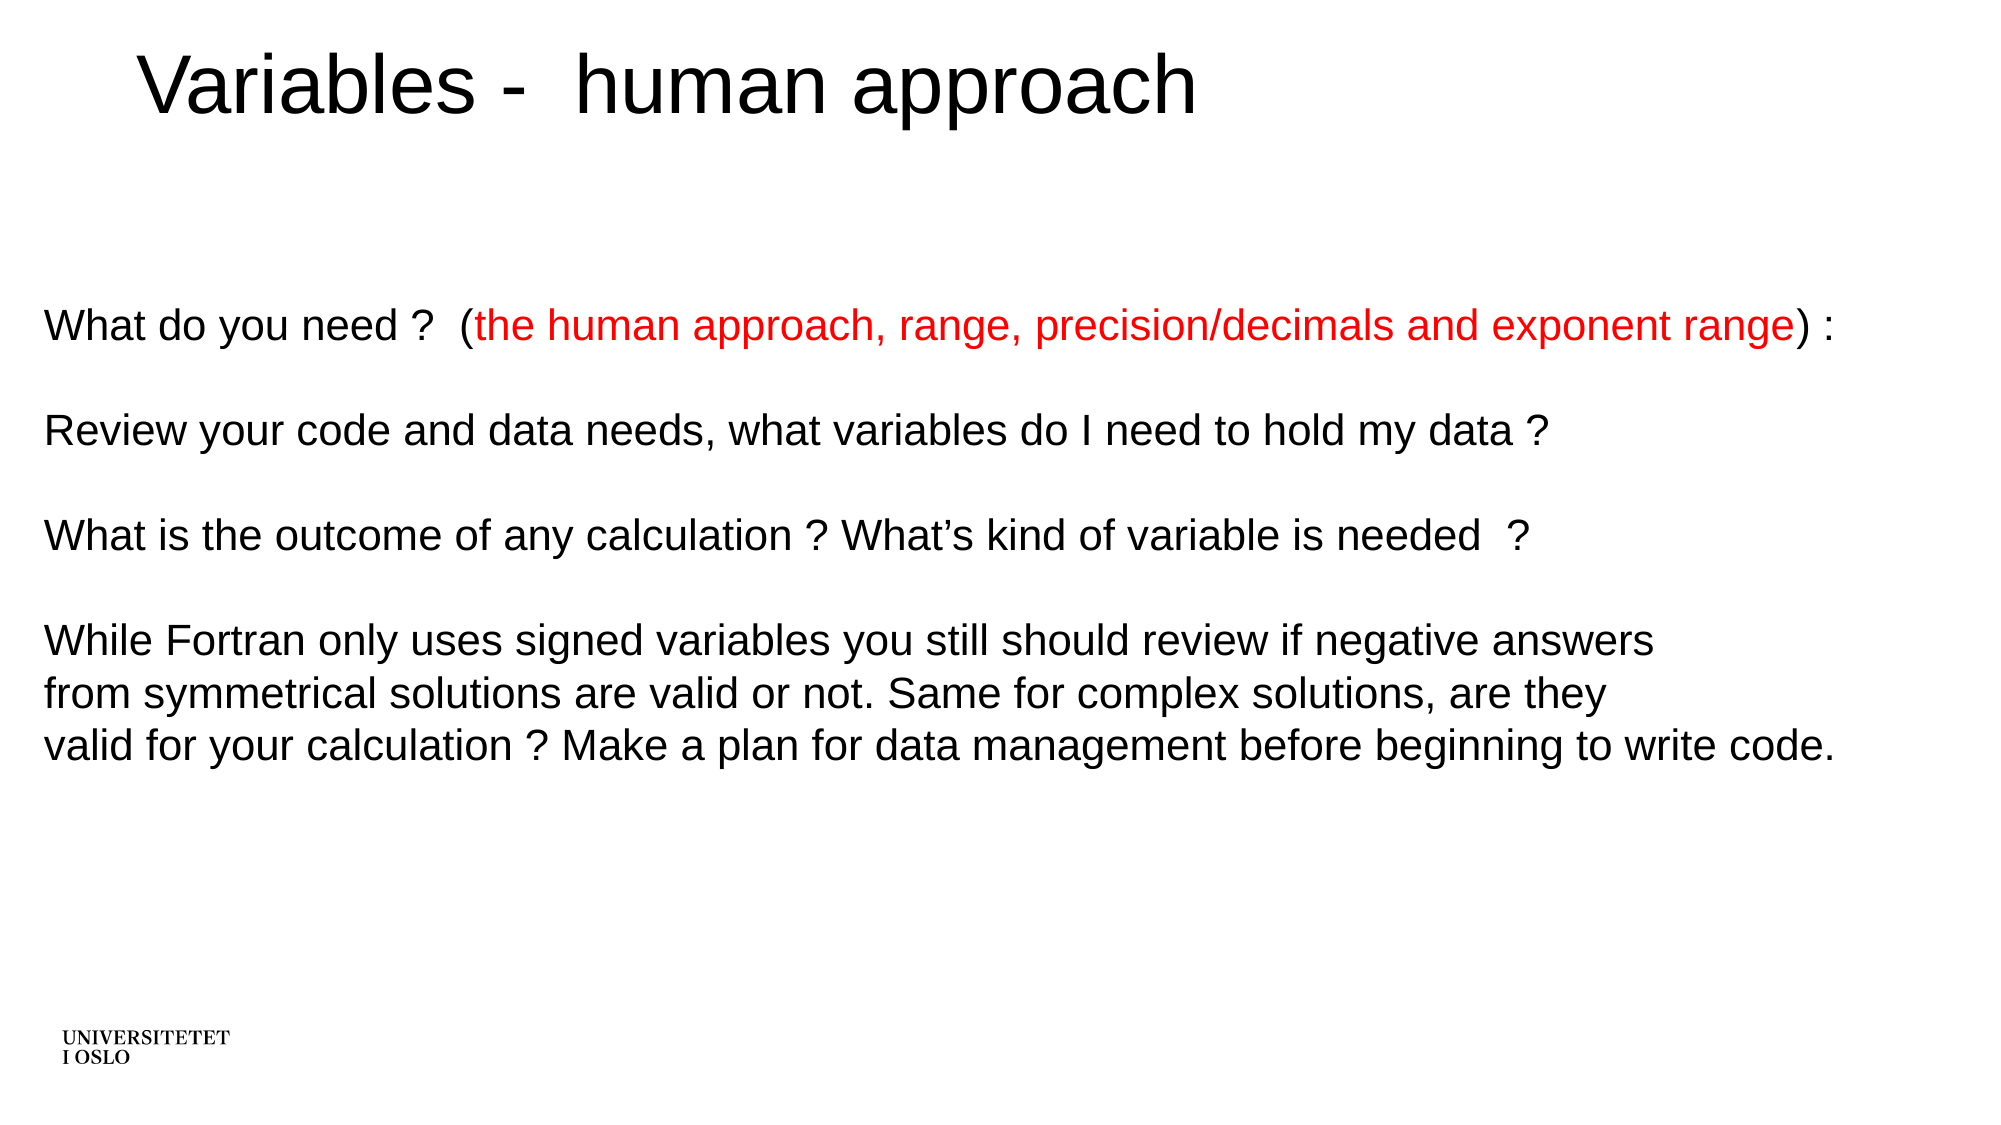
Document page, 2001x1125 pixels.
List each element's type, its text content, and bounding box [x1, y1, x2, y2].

list What do you need ? (the human approach, range, precision/decimals and exponent range) : Review your code and data needs, what variables do I need to hold my data ? What is the outcome of any calculation ? What’s kind of variable is needed ? While Fortran only uses signed variables you still should review if negative answers from symmetrical solutions are valid or not. Same for complex solutions, are they valid for your calculation ? Make a plan for data management before beginning to write code. [44, 297, 2000, 1090]
title Variables - human approach [136, 30, 1862, 242]
